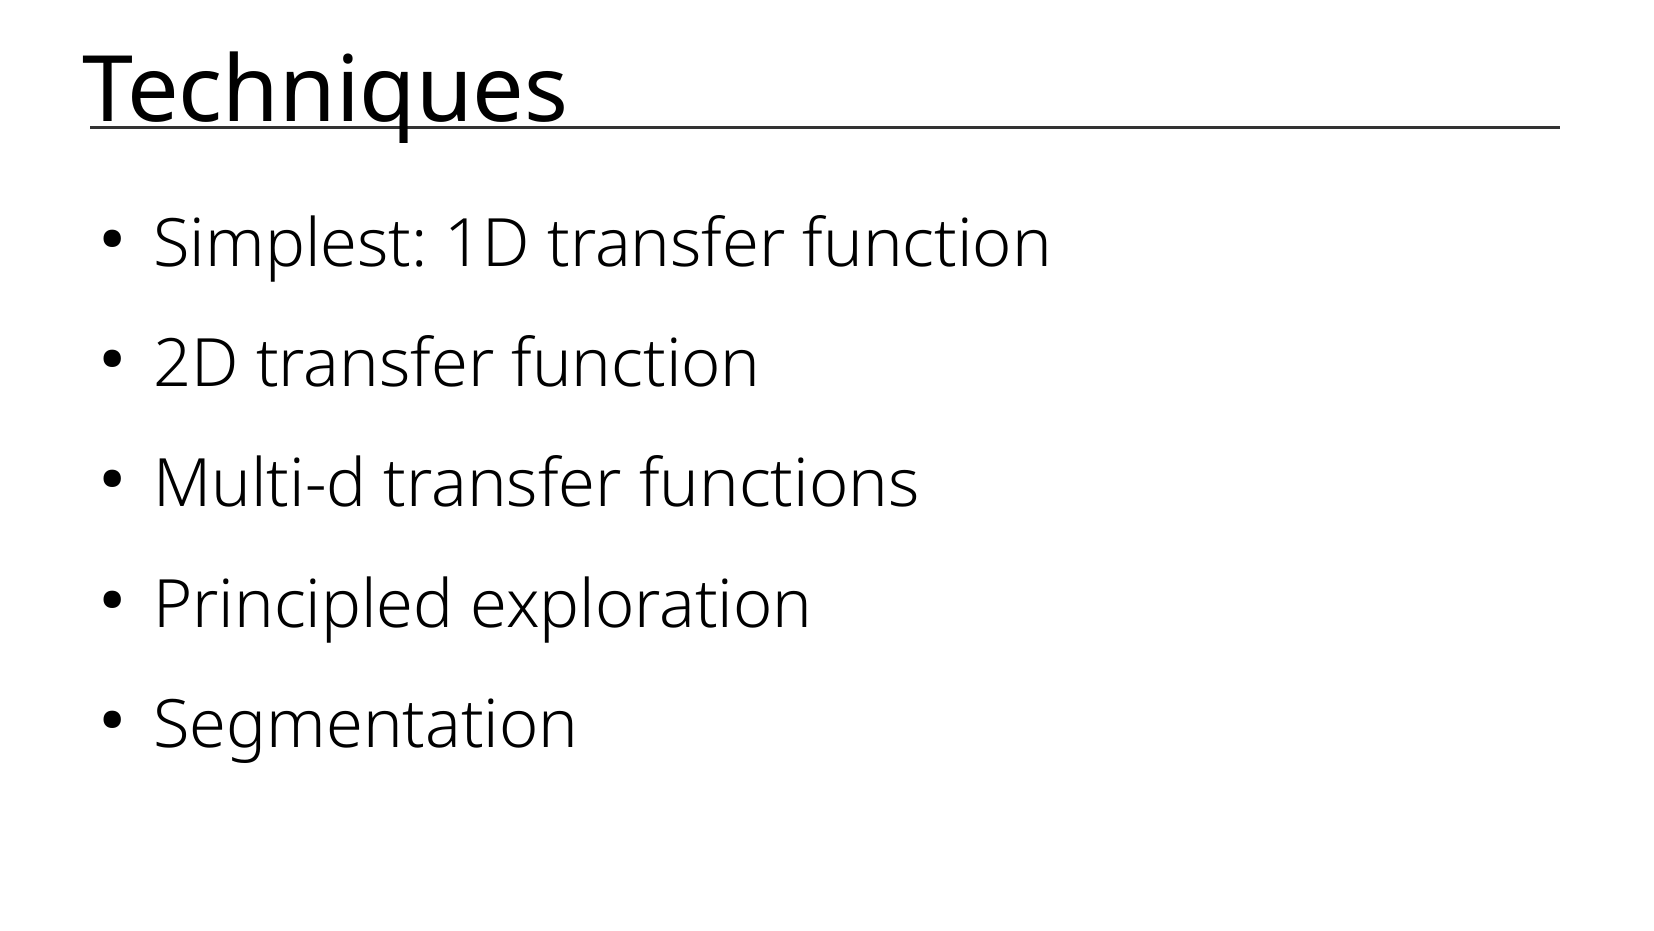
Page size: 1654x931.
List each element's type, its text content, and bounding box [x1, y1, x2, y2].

list Simplest: 1D transfer function 2D transfer function Multi-d transfer functions Principled exploration Segmentation [82, 195, 1571, 811]
title Techniques [82, 32, 1571, 140]
